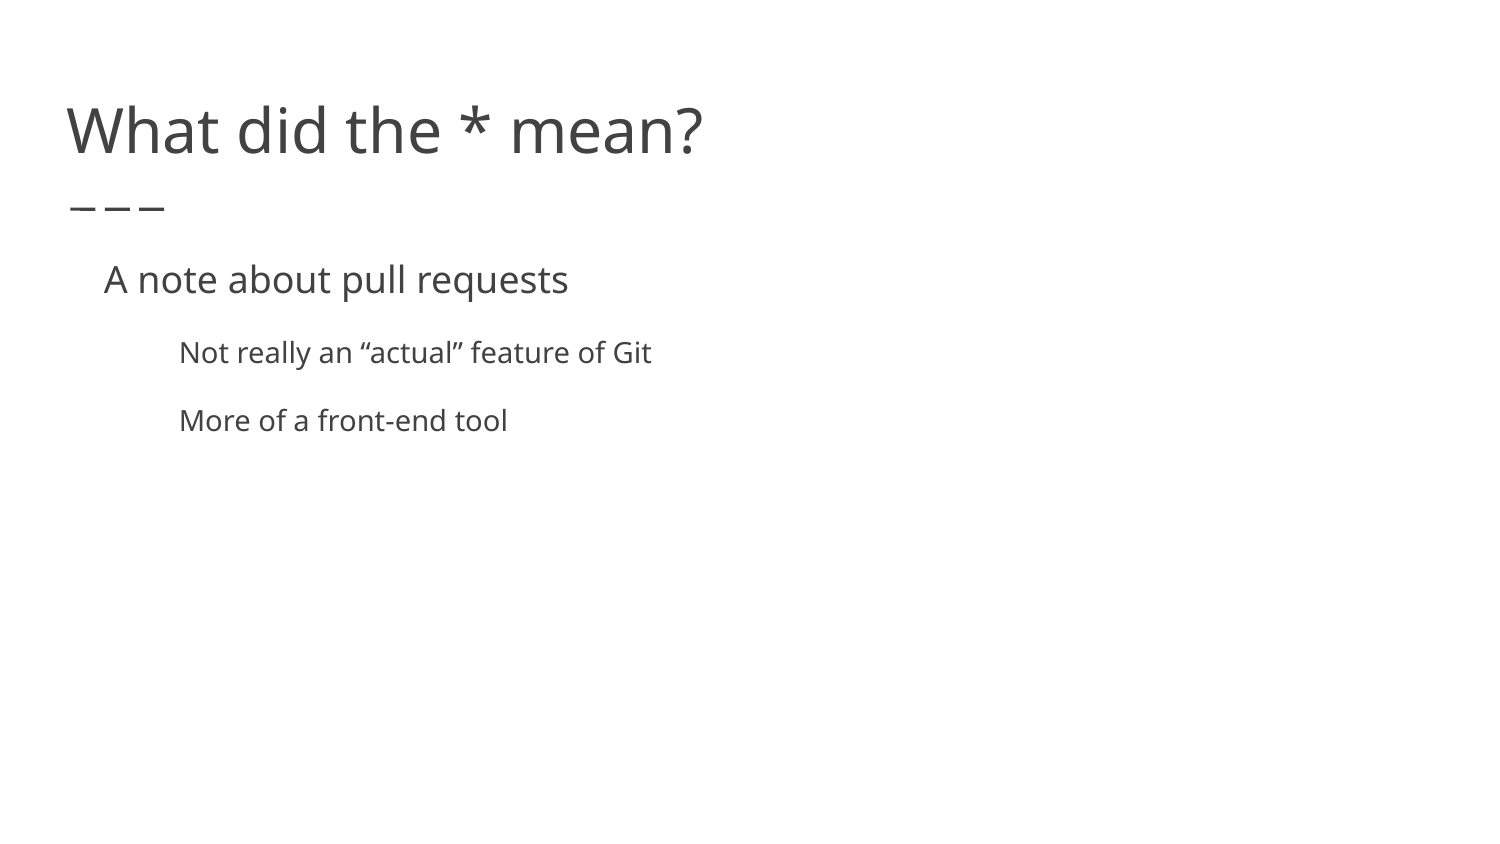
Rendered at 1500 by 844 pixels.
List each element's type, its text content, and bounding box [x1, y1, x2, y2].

title What did the * mean? [51, 61, 1449, 182]
list A note about pull requests Not really an “actual” feature of Git More of a front-end tool [51, 240, 1449, 750]
